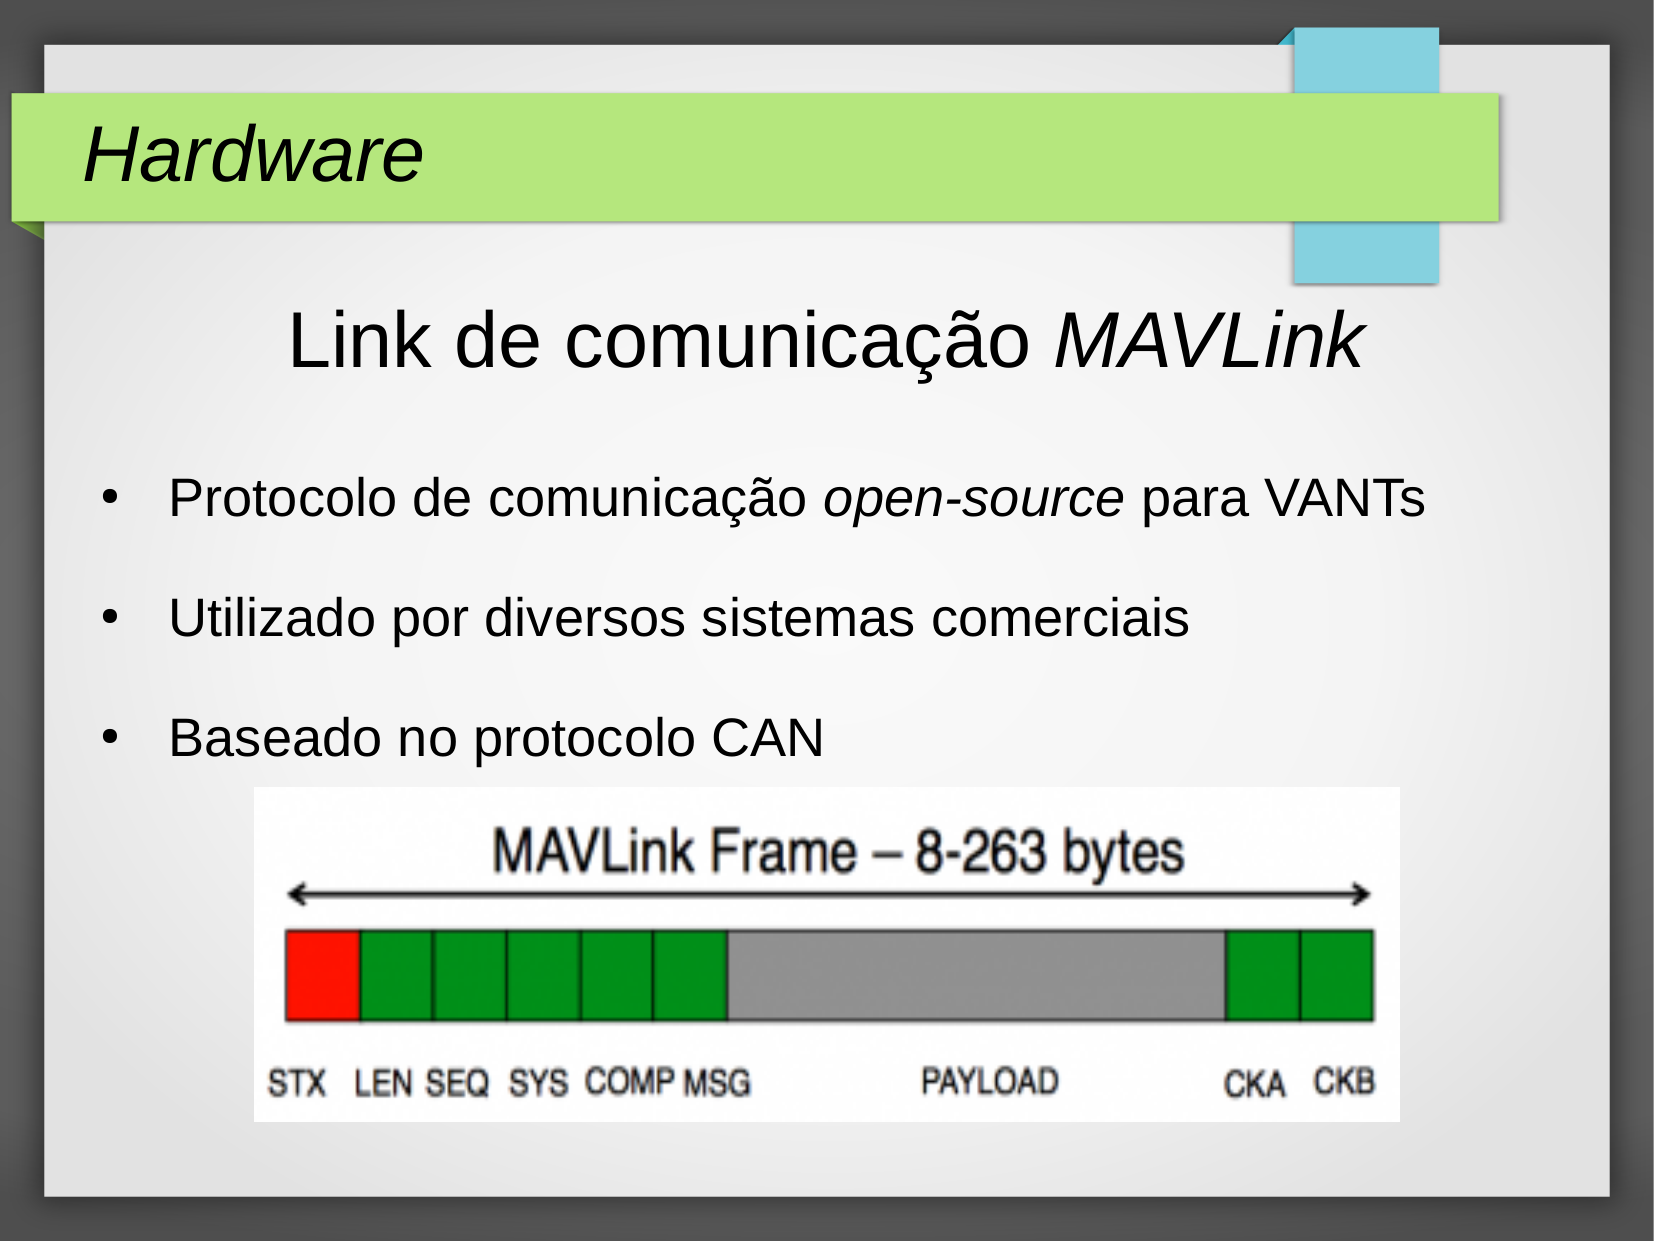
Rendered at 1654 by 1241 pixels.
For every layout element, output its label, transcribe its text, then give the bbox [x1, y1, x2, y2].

title Hardware [82, 94, 1264, 213]
list Link de comunicação MAVLink [82, 295, 1571, 437]
list Protocolo de comunicação open-source para VANTs Utilizado por diversos sistemas comerciais Baseado no protocolo CAN [82, 437, 1571, 1099]
picture [0, 0, 1654, 1241]
